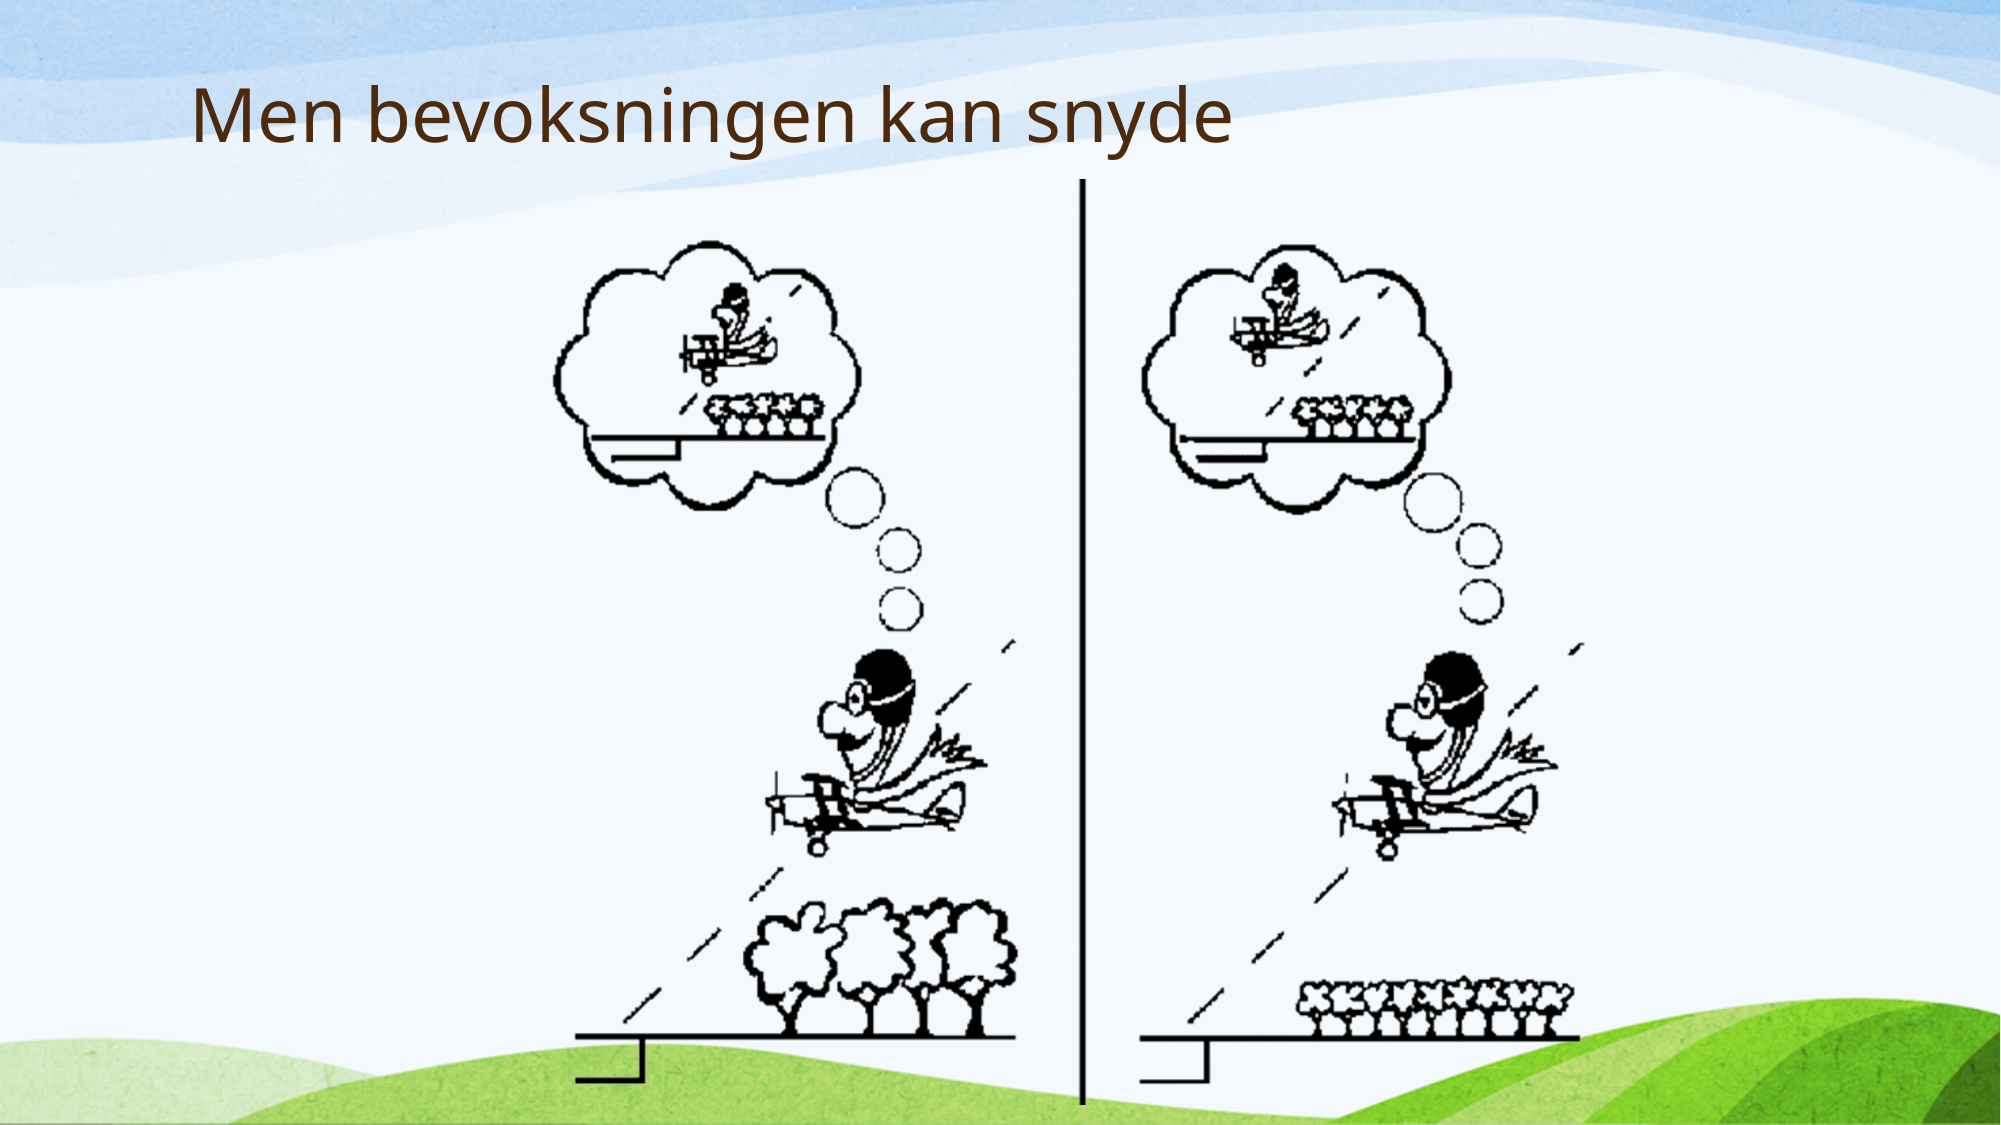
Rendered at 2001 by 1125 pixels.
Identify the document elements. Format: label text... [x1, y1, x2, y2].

title Men bevoksningen kan snyde [174, 50, 1825, 167]
picture [0, 0, 2001, 1125]
